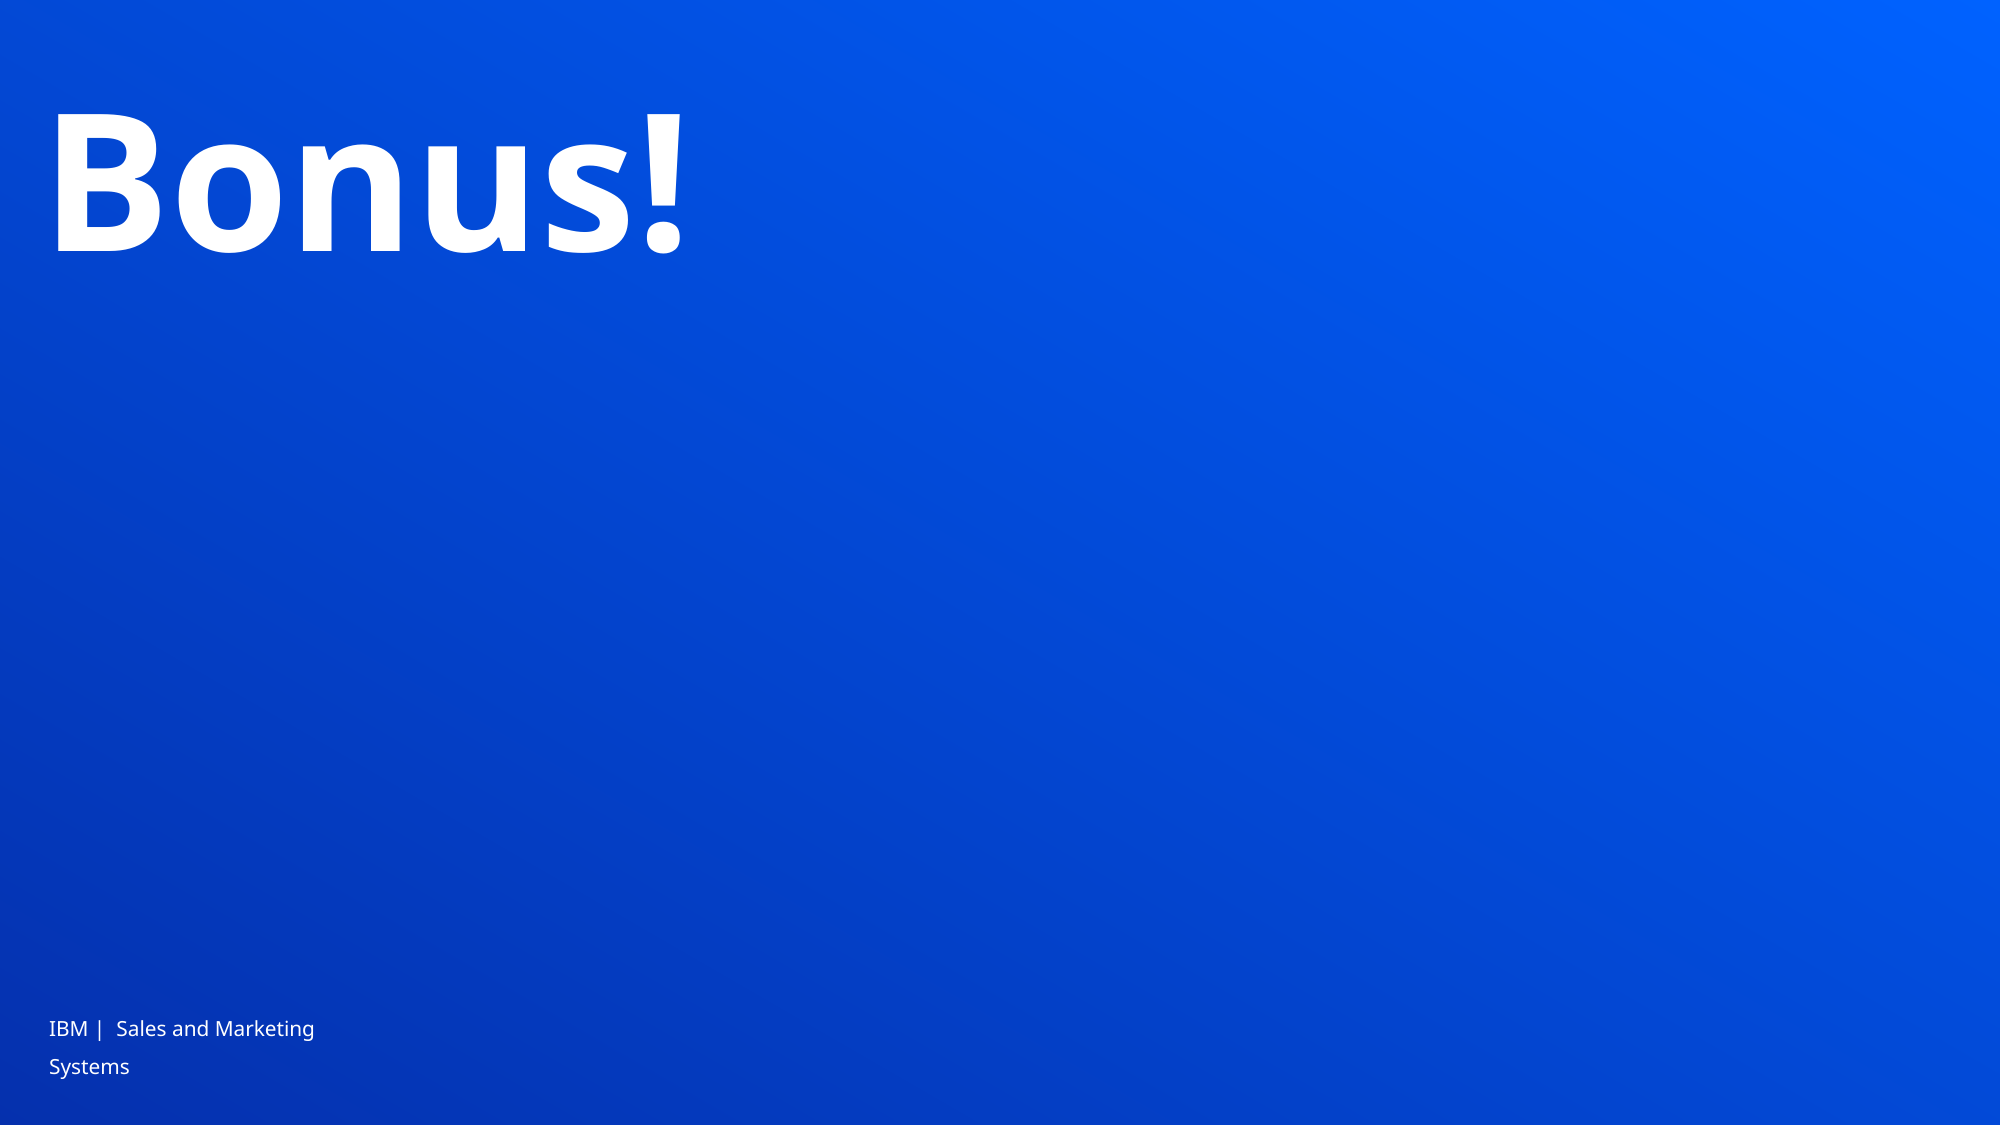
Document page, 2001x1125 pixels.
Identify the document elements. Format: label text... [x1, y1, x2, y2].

footer IBM | Sales and Marketing Systems [34, 1050, 406, 1086]
title Bonus! [26, 52, 1500, 984]
